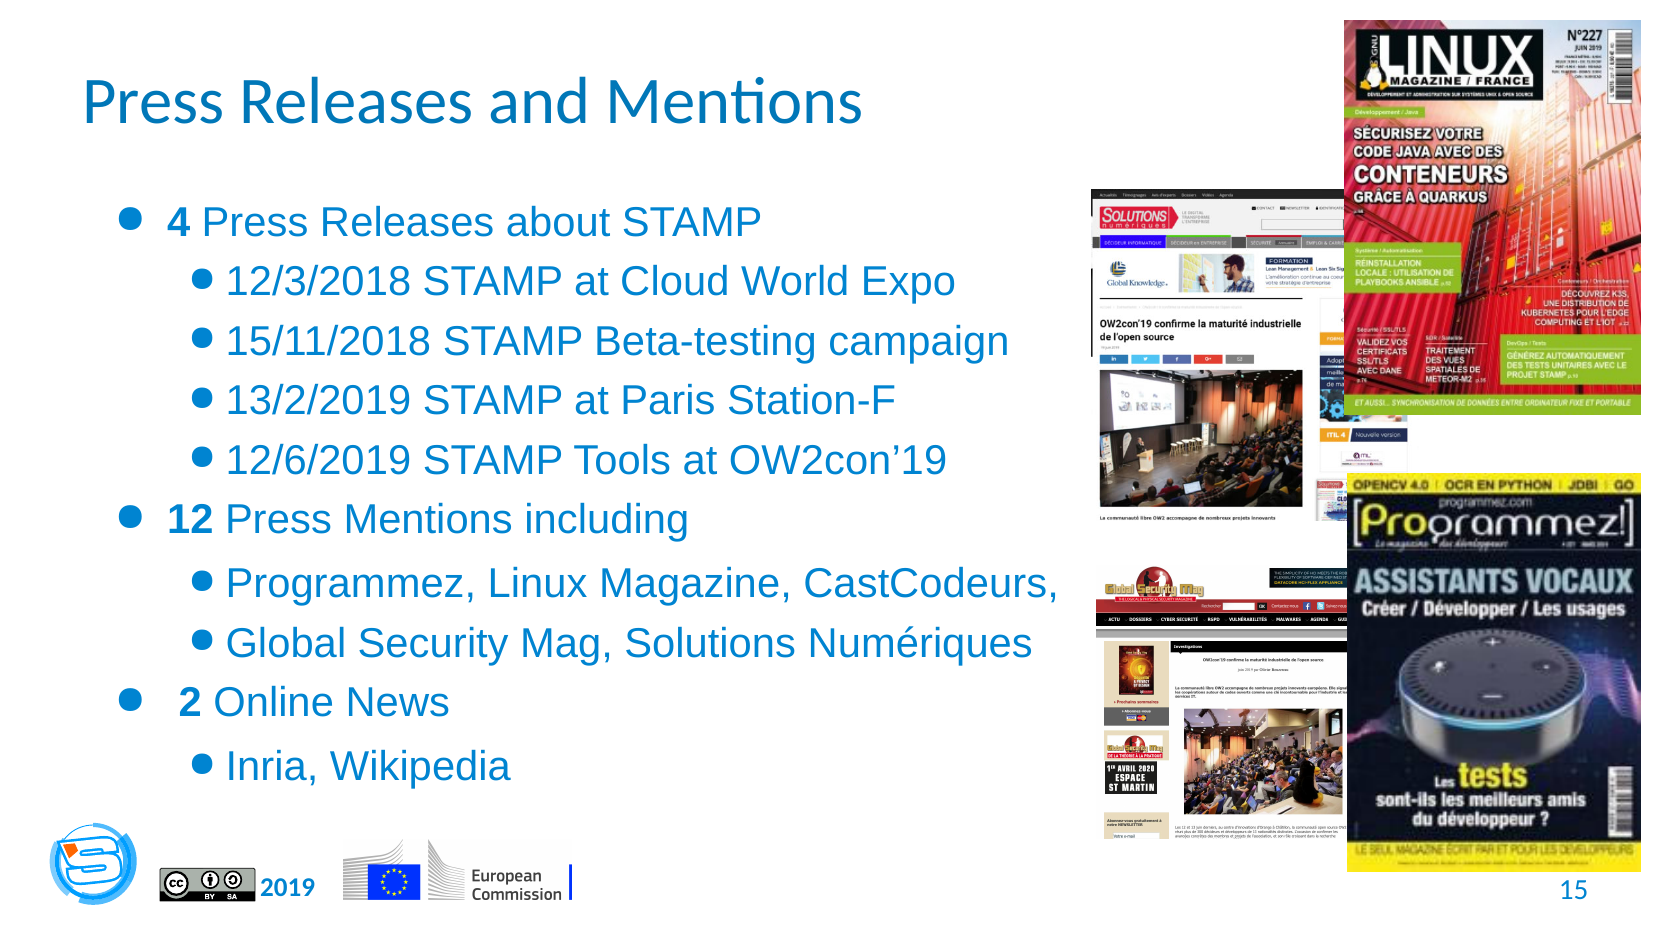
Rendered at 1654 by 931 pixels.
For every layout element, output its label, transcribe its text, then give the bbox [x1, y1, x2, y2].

list 4 Press Releases about STAMP 12/3/2018 STAMP at Cloud World Expo 15/11/2018 STAMP Beta-testing campaign 13/2/2019 STAMP at Paris Station-F 12/6/2019 STAMP Tools at OW2con’19 12 Press Mentions including Programmez, Linux Magazine, CastCodeurs, Global Security Mag, Solutions Numériques 2 Online News Inria, Wikipedia [99, 202, 1111, 804]
picture [1091, 20, 1641, 872]
picture [343, 839, 572, 900]
title Press Releases and Mentions [82, 73, 1344, 145]
